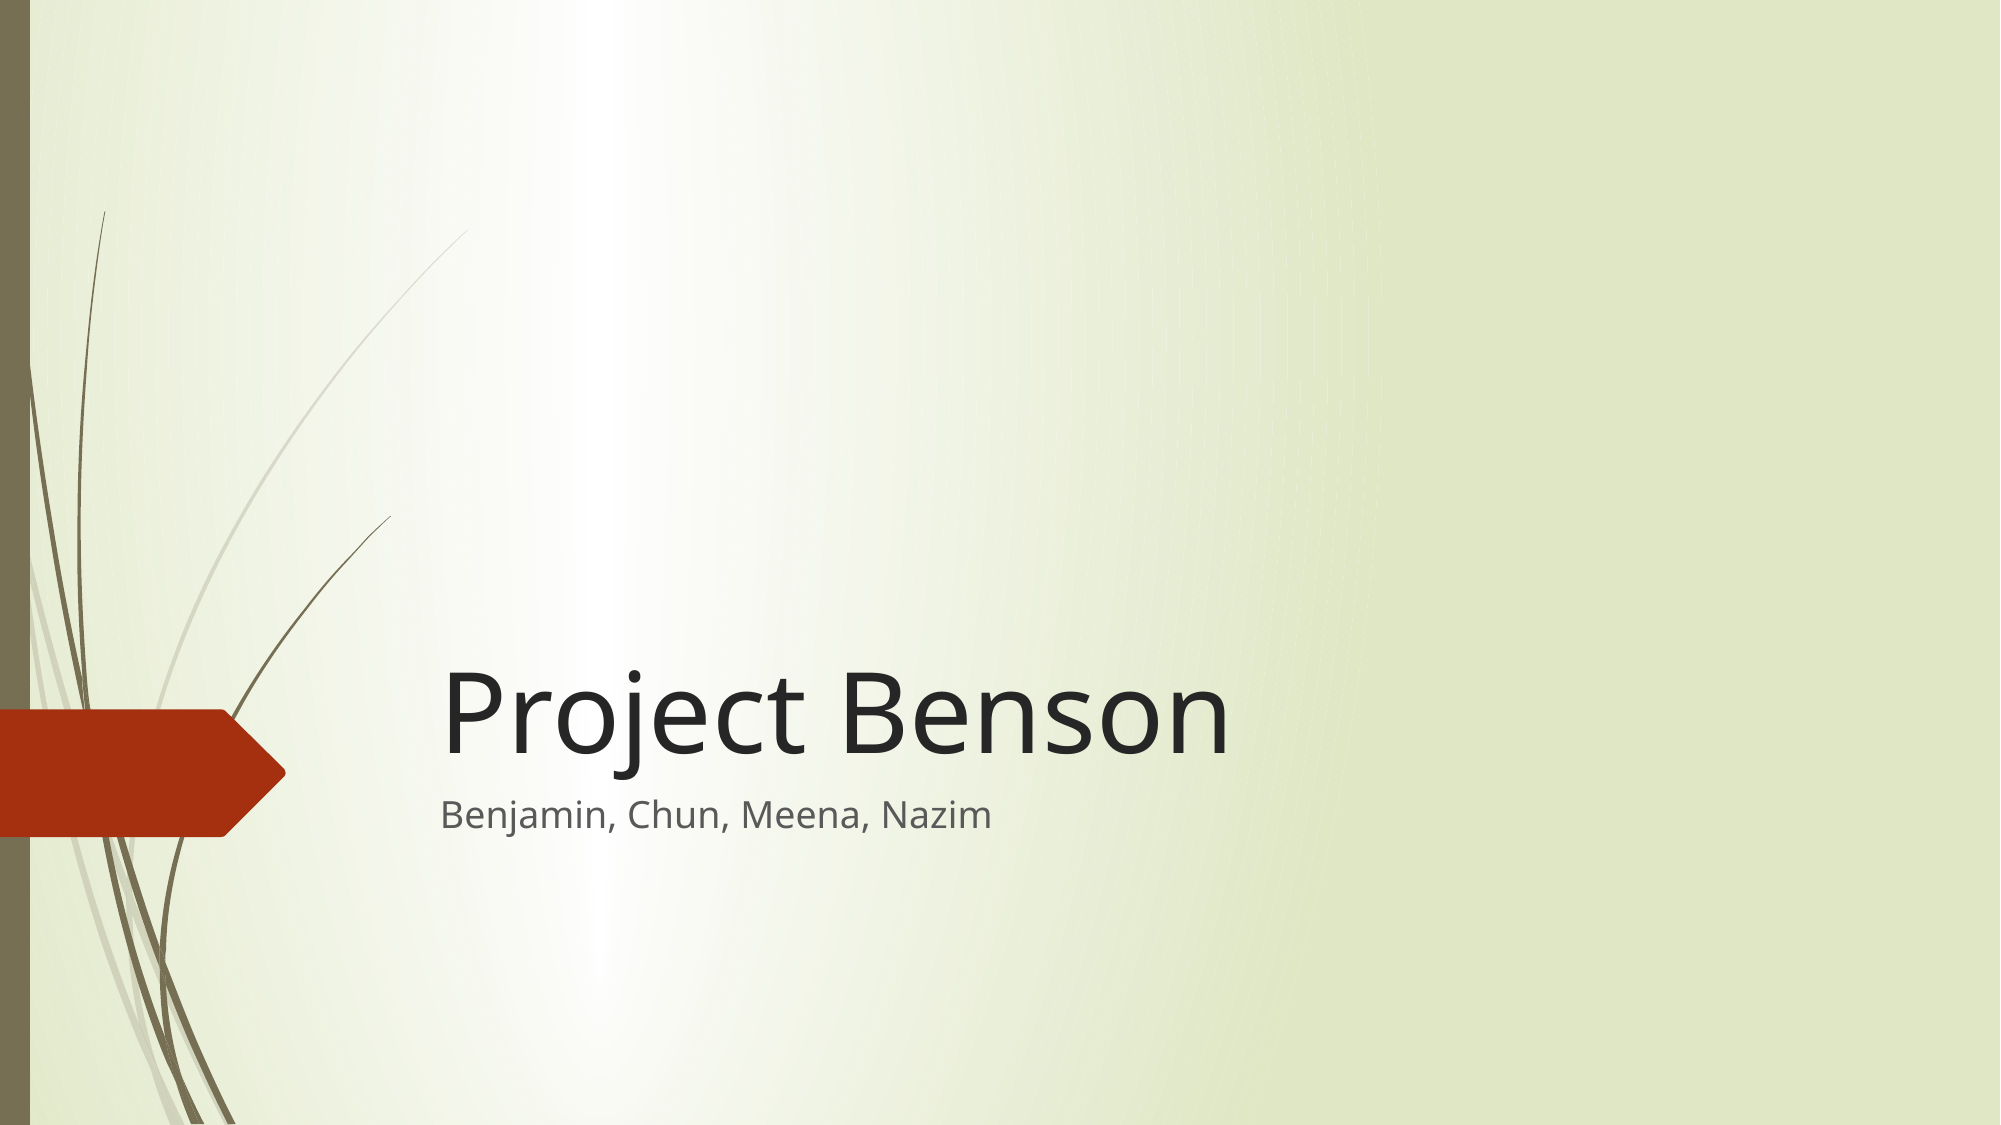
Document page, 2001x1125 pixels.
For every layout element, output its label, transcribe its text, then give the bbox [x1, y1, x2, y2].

title Project Benson [424, 412, 1888, 783]
subtitle Benjamin, Chun, Meena, Nazim [424, 783, 1888, 969]
